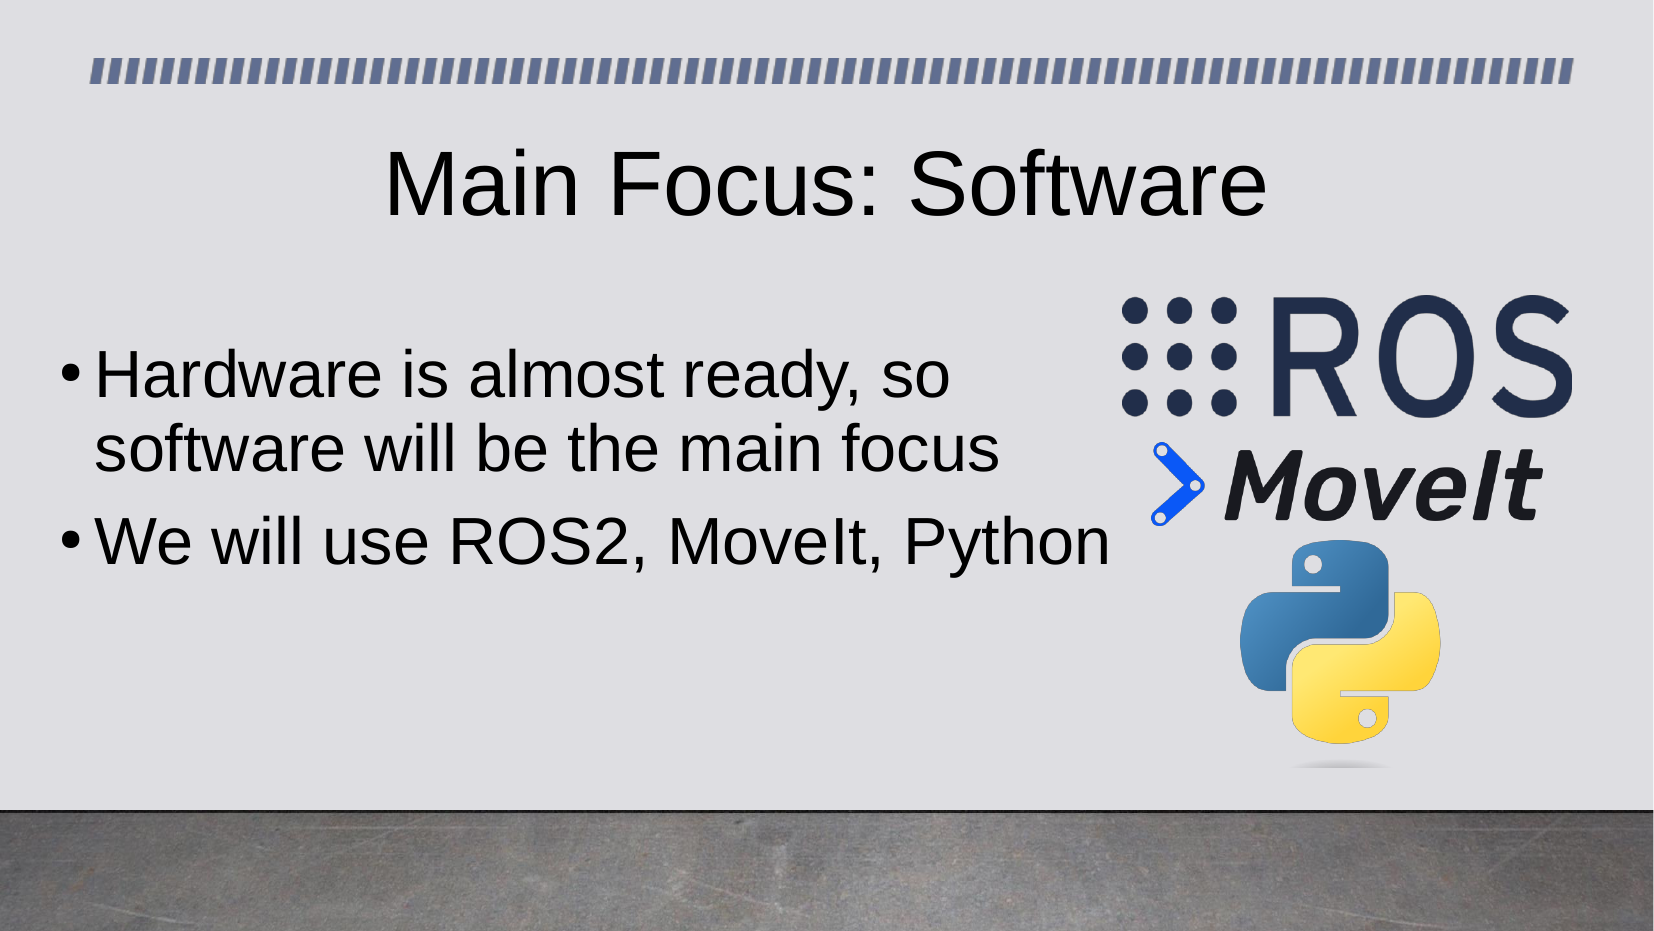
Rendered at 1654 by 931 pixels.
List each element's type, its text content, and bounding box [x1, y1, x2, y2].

picture [1151, 442, 1543, 526]
picture [1240, 540, 1447, 768]
text_box [0, 0, 1654, 810]
subtitle Hardware is almost ready, so software will be the main focus We will use ROS2, MoveIt, Python [59, 206, 1211, 709]
picture [0, 810, 1654, 931]
picture [88, 58, 1575, 84]
title Main Focus: Software [82, 106, 1571, 262]
picture [1122, 295, 1572, 418]
